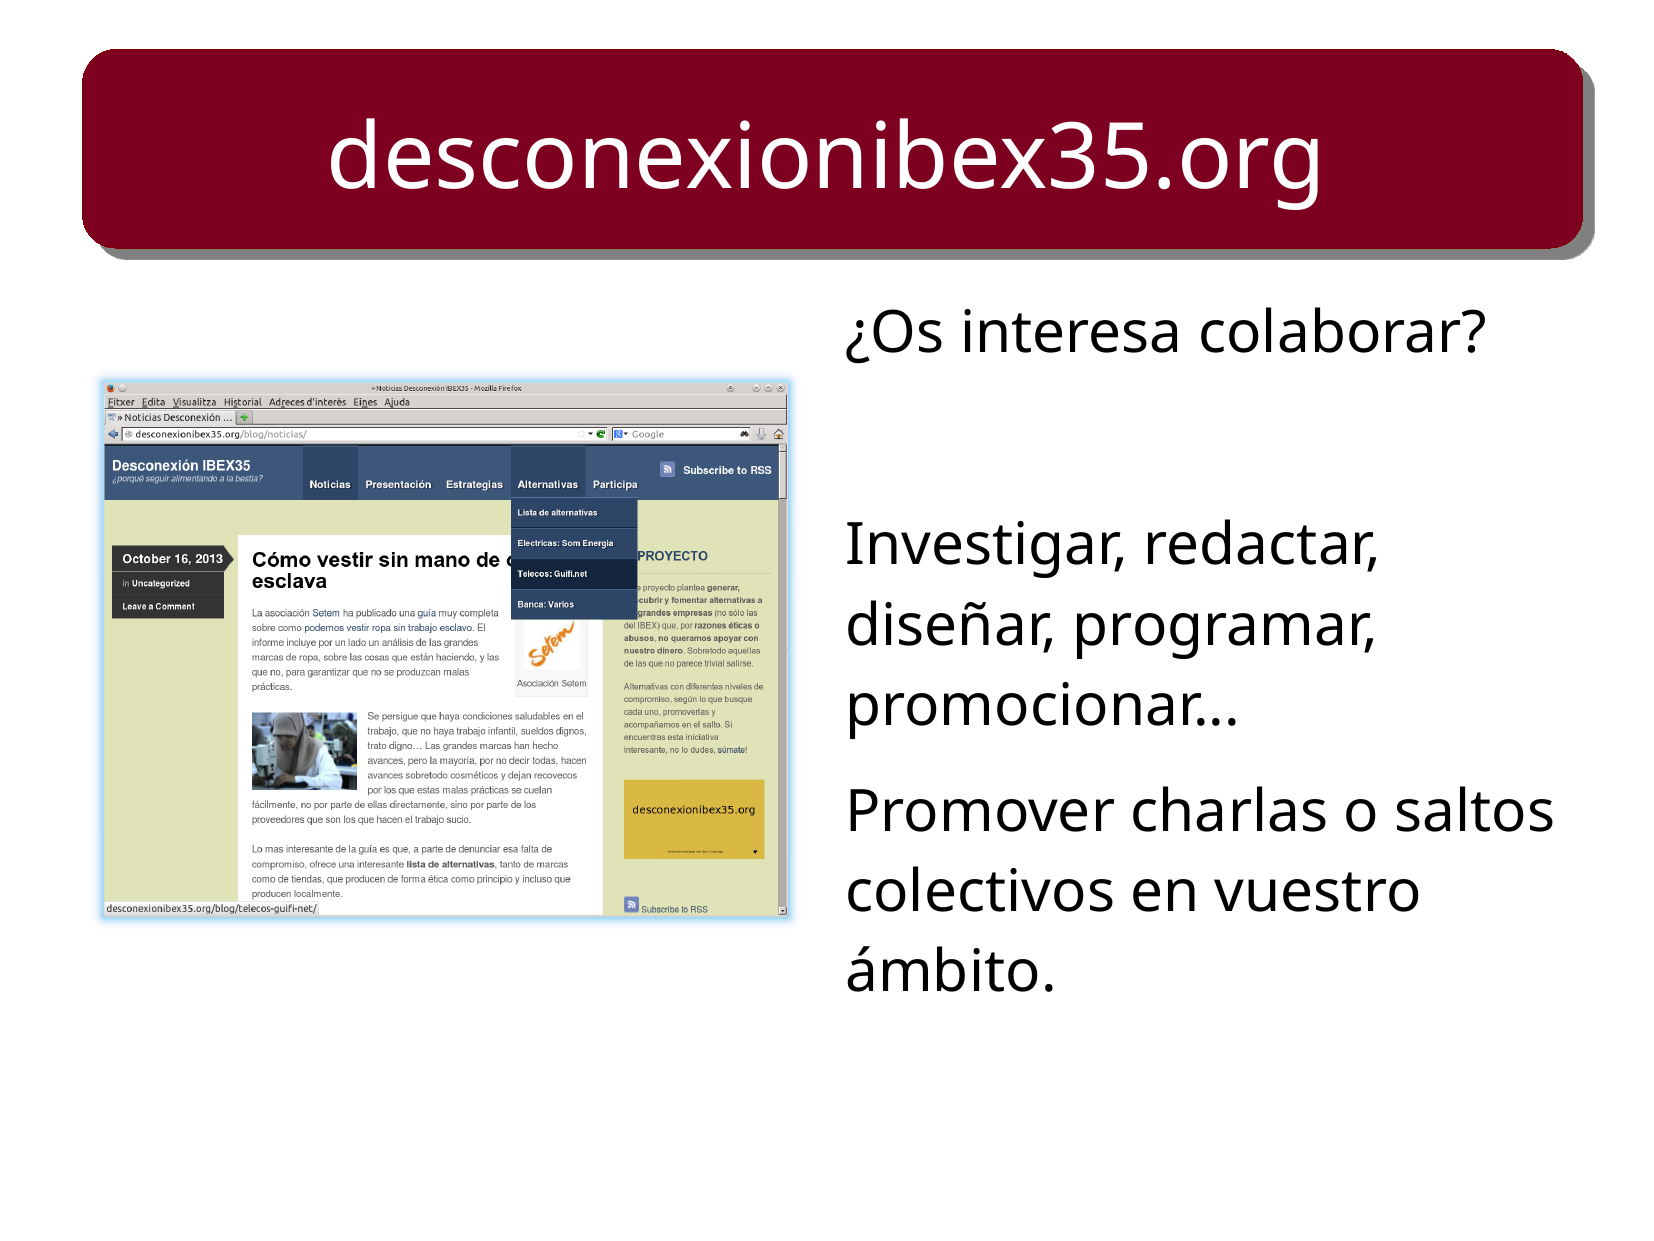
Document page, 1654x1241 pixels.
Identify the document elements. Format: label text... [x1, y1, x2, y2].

list ¿Os interesa colaborar? Investigar, redactar, diseñar, programar, promocionar... Promover charlas o saltos colectivos en vuestro ámbito. [845, 290, 1572, 1010]
picture [82, 361, 809, 938]
title desconexionibex35.org [82, 49, 1571, 257]
